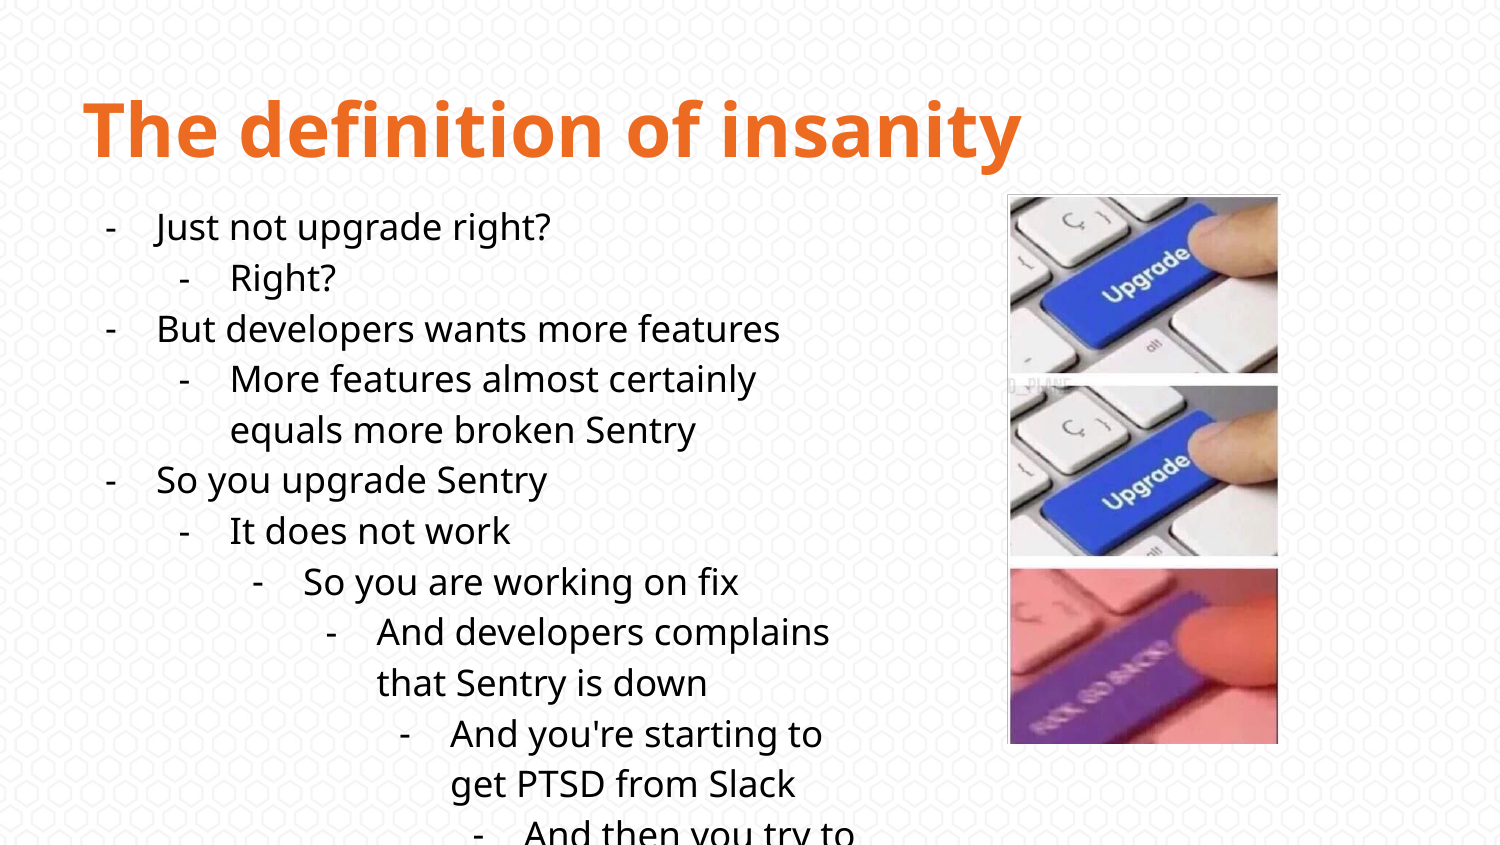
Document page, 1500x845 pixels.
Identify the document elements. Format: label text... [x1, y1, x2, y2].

list Just not upgrade right? Right? But developers wants more features More features almost certainly equals more broken Sentry So you upgrade Sentry It does not work So you are working on fix And developers complains that Sentry is down And you're starting to get PTSD from Slack And then you try to [82, 197, 866, 845]
text_box The definition of insanity [82, 82, 1391, 173]
picture [0, 0, 1500, 845]
